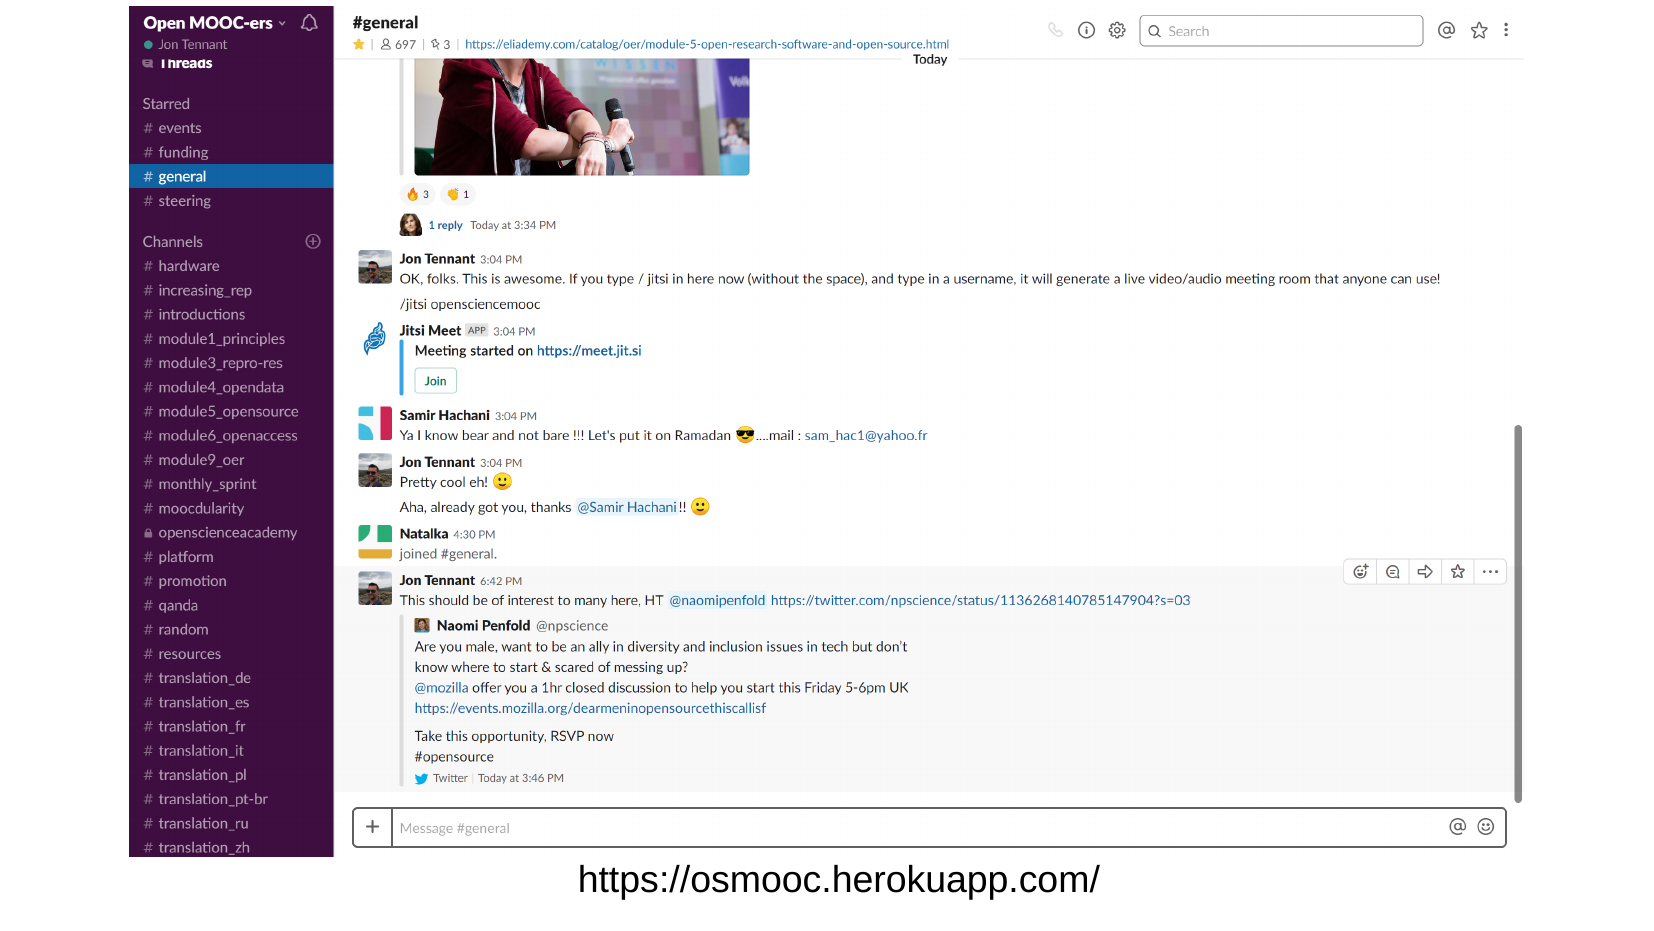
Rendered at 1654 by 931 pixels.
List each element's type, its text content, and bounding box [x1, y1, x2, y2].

text_box https://osmooc.herokuapp.com/ [451, 857, 1238, 908]
picture [129, 6, 1525, 857]
